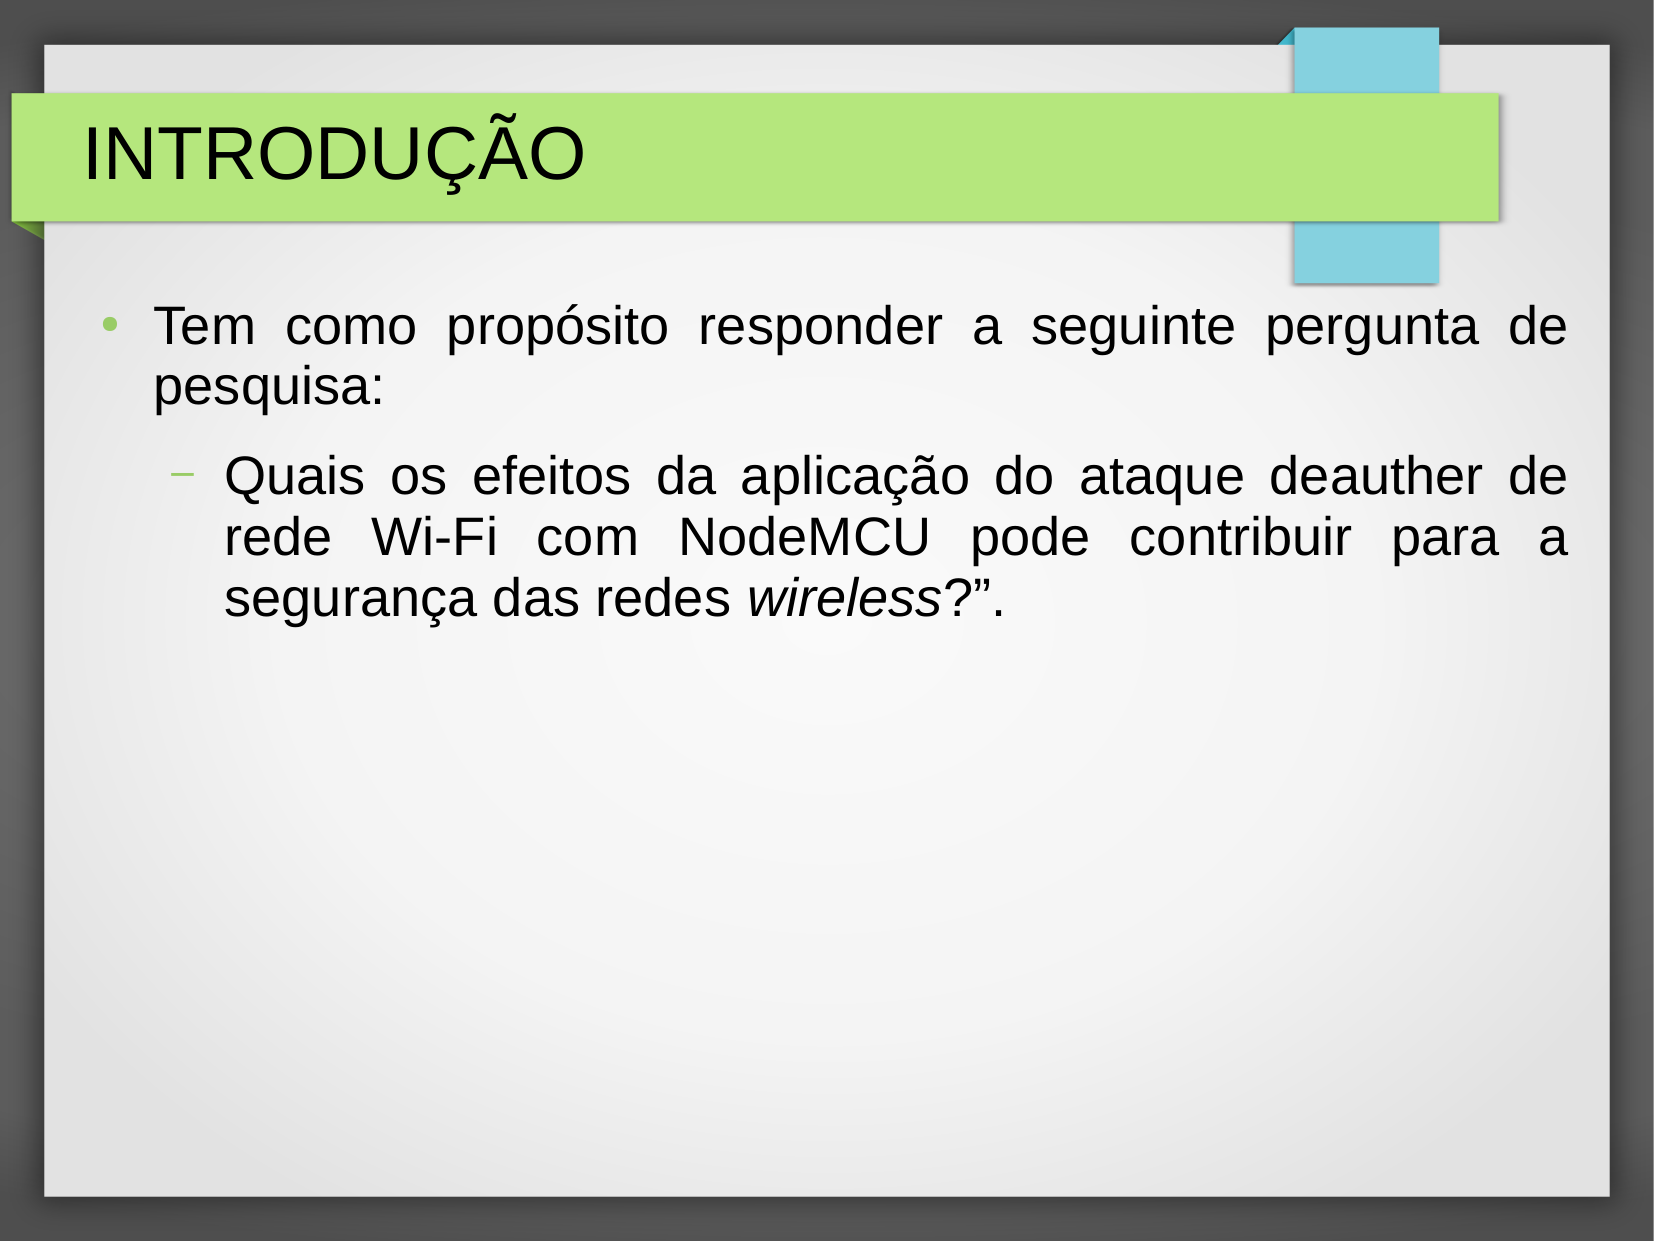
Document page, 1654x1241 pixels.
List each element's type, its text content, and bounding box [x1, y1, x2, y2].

picture [0, 0, 1654, 1241]
list Tem como propósito responder a seguinte pergunta de pesquisa: Quais os efeitos da aplicação do ataque deauther de rede Wi-Fi com NodeMCU pode contribuir para a segurança das redes wireless?”. [82, 295, 1571, 1015]
title INTRODUÇÃO [82, 94, 1264, 213]
